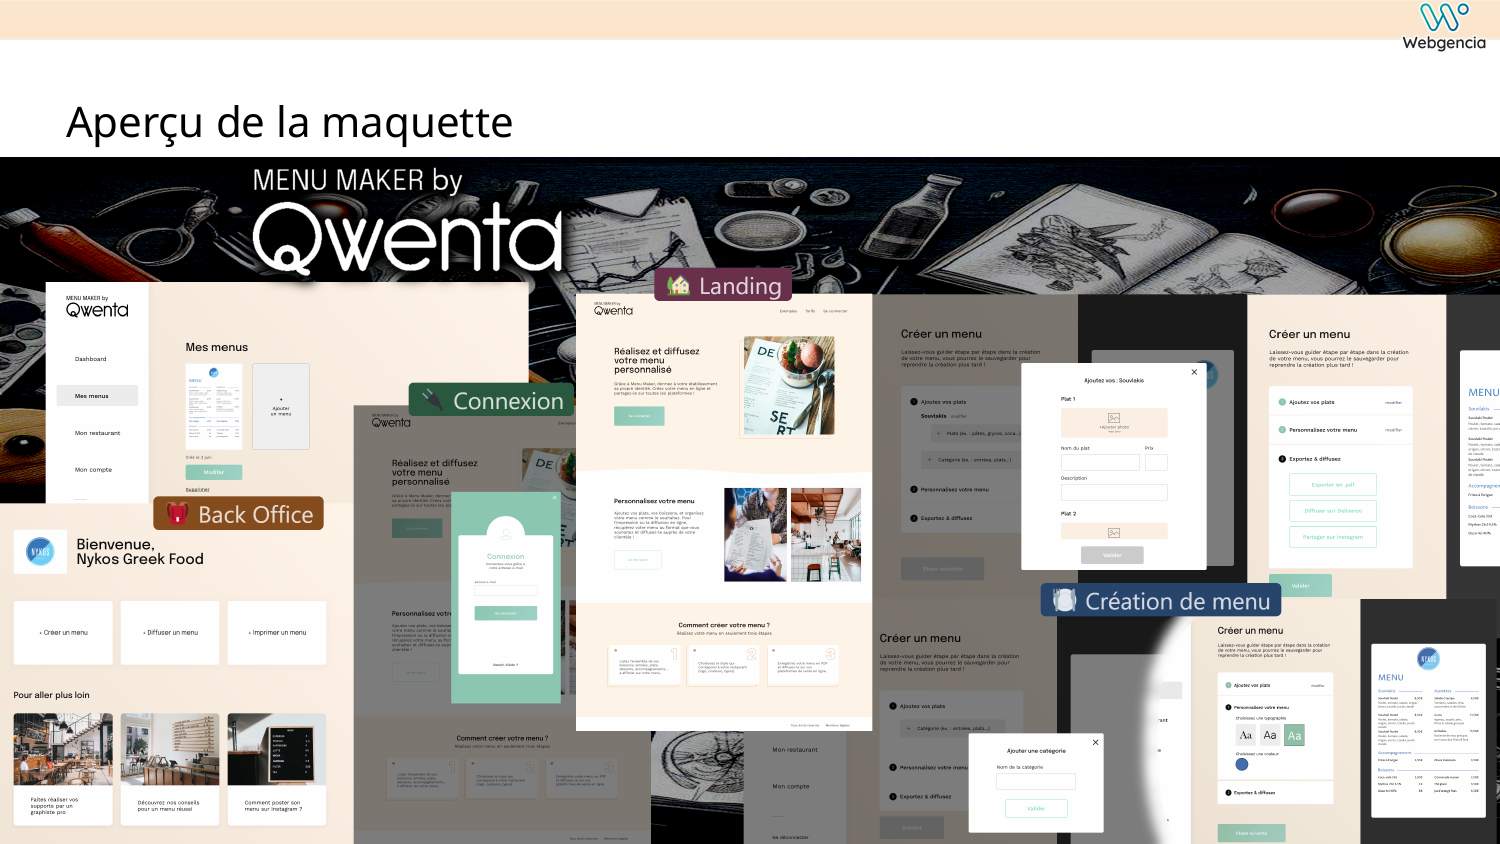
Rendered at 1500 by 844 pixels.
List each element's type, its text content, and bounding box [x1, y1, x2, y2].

text_box [0, 0, 1389, 40]
picture [1389, 0, 1500, 56]
title Aperçu de la maquette [51, 72, 1449, 157]
picture [0, 157, 1500, 844]
